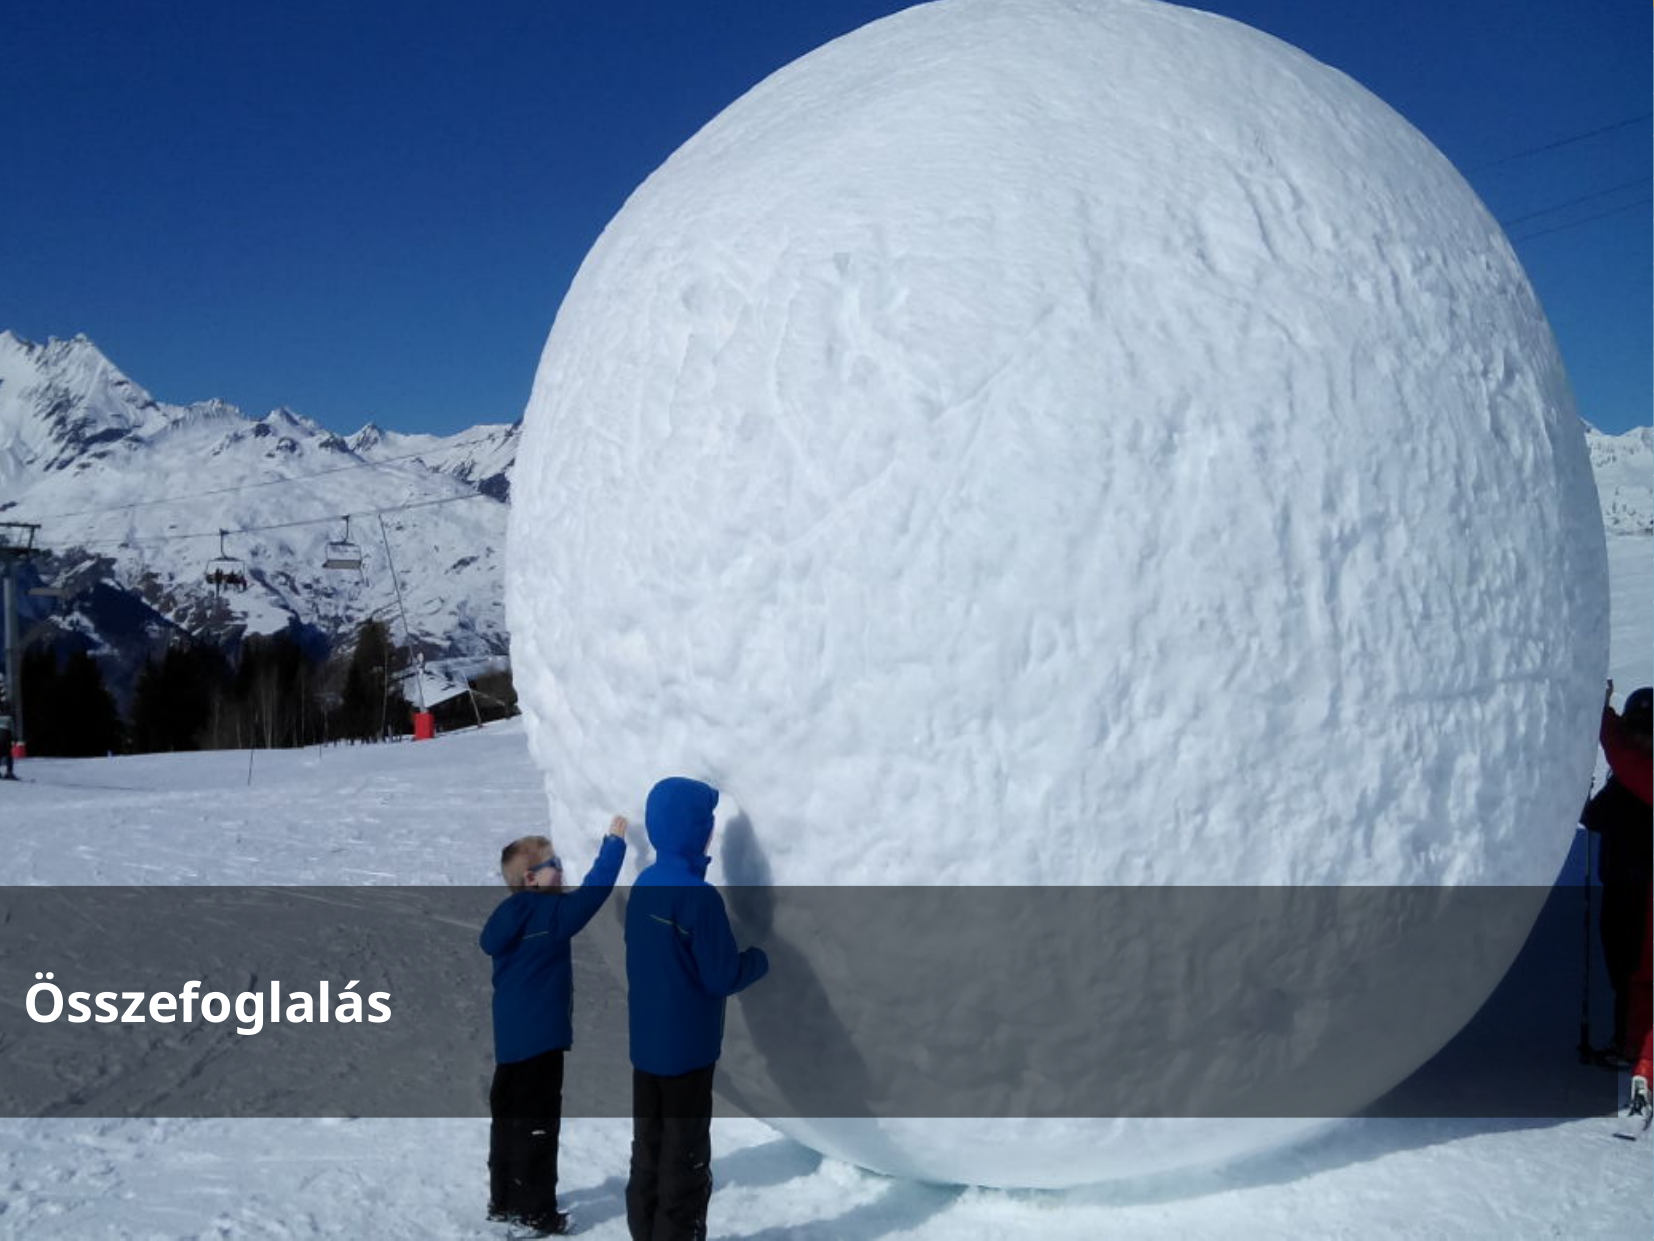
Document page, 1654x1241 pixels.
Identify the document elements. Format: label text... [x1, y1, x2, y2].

picture [0, 0, 1654, 1241]
title Összefoglalás [0, 885, 1619, 1118]
